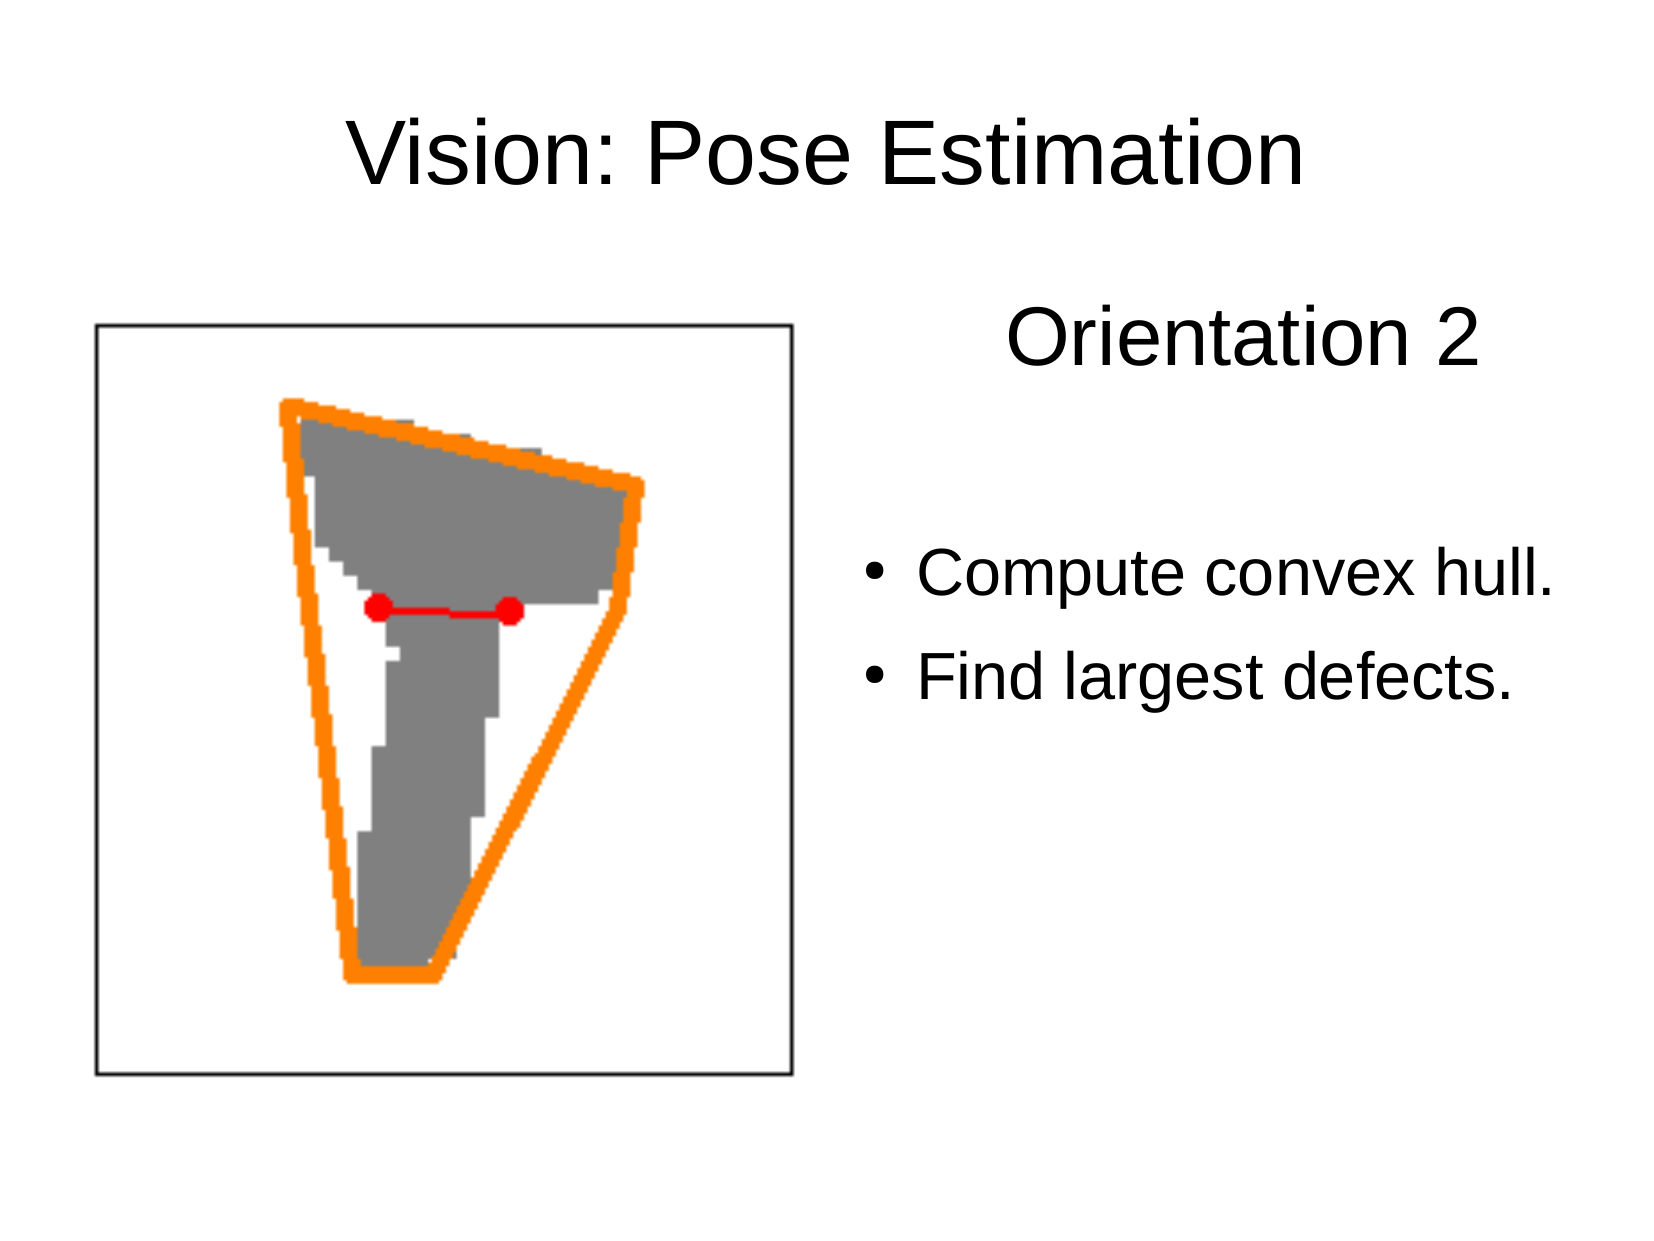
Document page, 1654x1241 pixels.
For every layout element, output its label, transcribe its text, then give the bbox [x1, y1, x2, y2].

list Orientation 2 Compute convex hull. Find largest defects. [845, 290, 1572, 1094]
picture [82, 311, 809, 1088]
title Vision: Pose Estimation [82, 49, 1571, 257]
